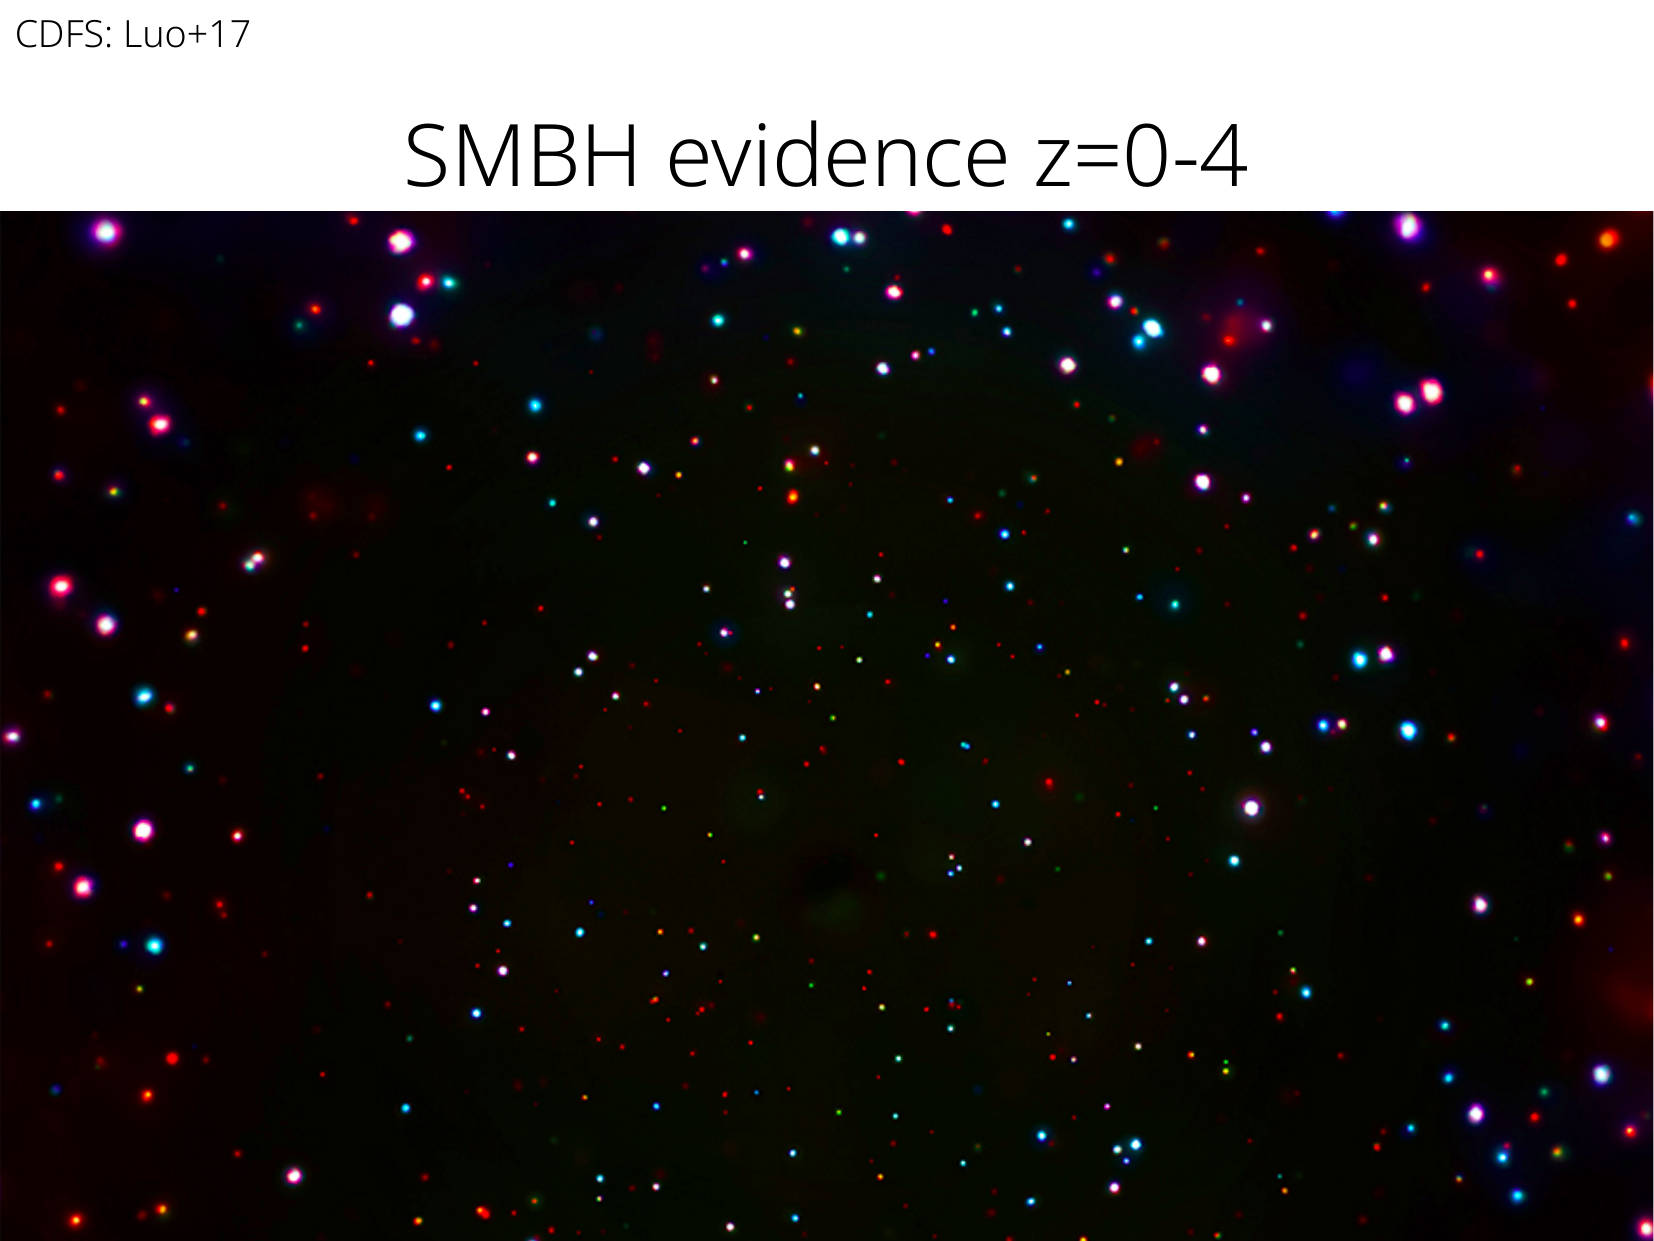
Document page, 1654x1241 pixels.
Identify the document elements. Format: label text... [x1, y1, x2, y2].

text_box CDFS: Luo+17 [0, 0, 279, 58]
picture [0, 211, 1654, 1241]
title SMBH evidence z=0-4 [82, 49, 1571, 211]
